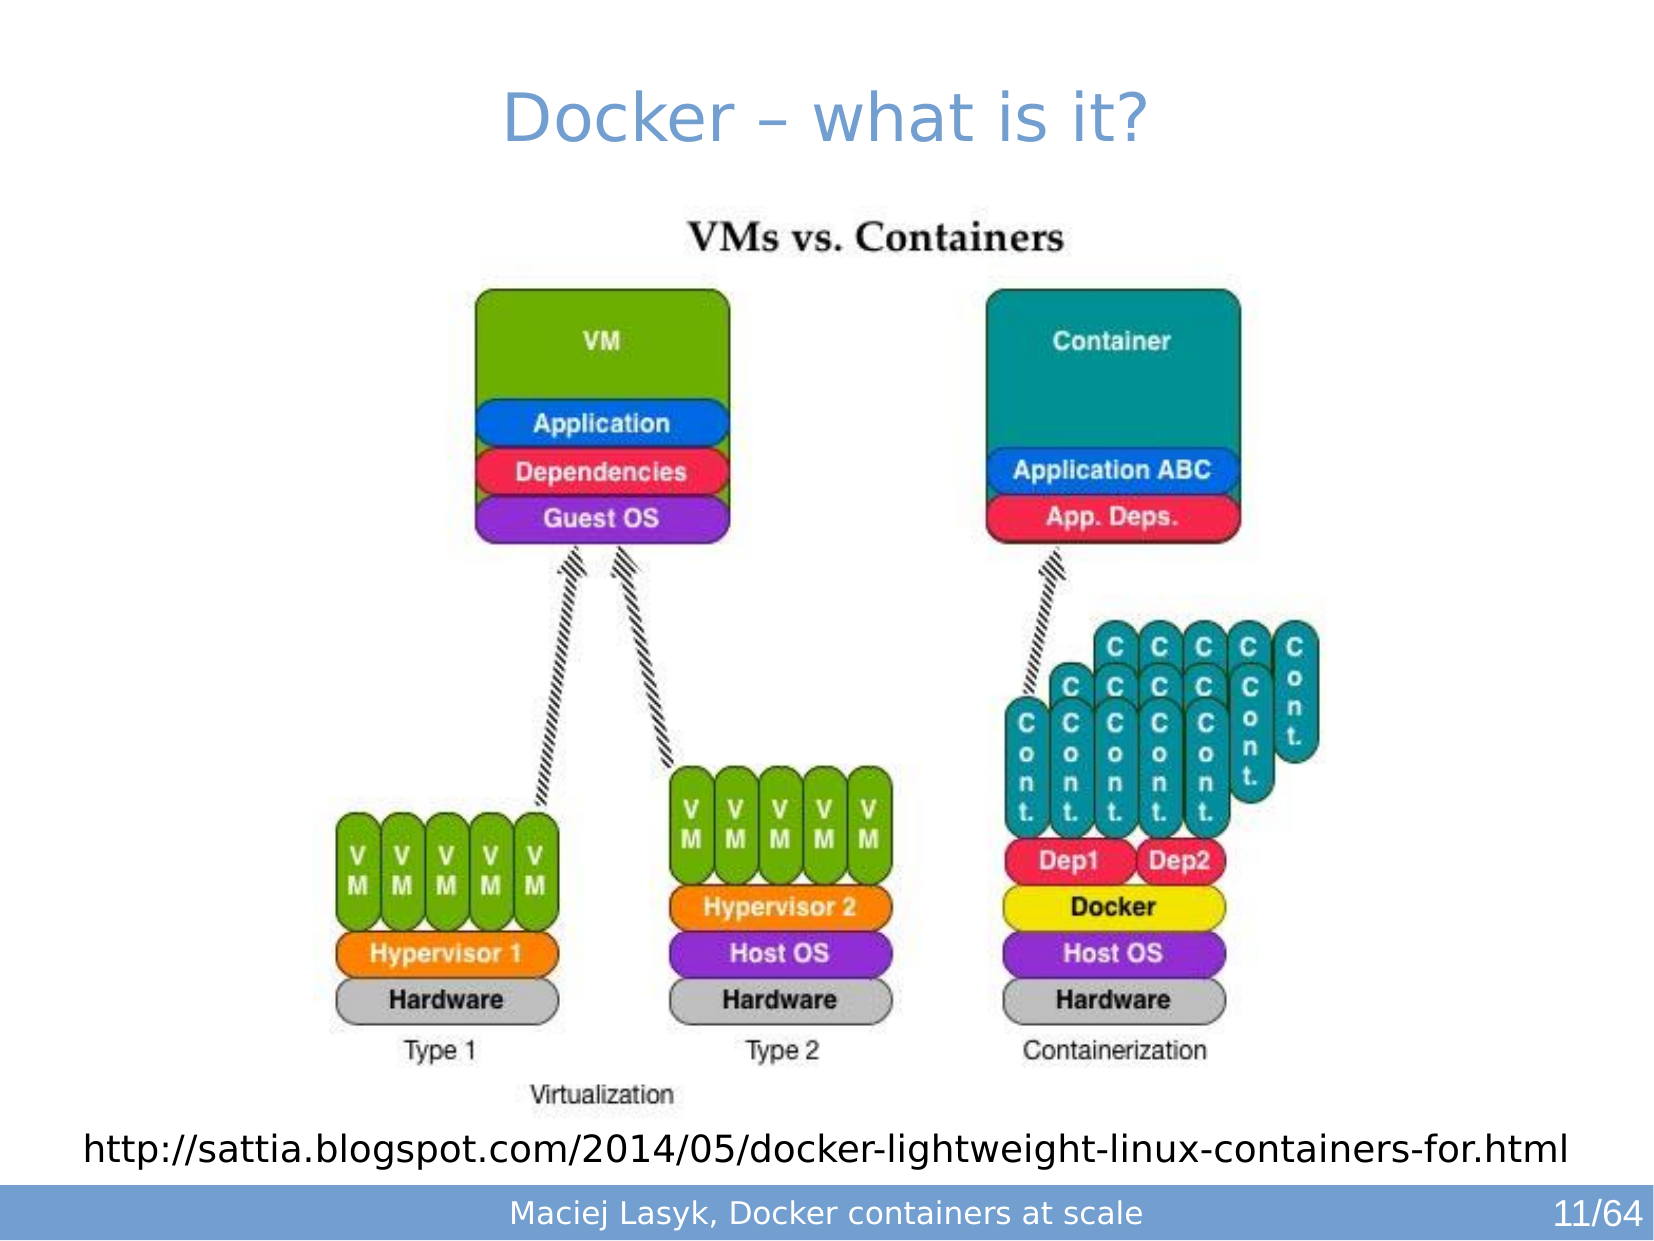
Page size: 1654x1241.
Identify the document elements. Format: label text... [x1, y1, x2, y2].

text_box [0, 1185, 1527, 1241]
text_box Maciej Lasyk, Docker containers at scale [494, 1188, 1160, 1240]
text_box Docker – what is it? [487, 72, 1167, 166]
picture [313, 190, 1341, 1120]
text_box http://sattia.blogspot.com/2014/05/docker-lightweight-linux-containers-for.html [67, 1120, 1586, 1180]
text_box 11/64 [1527, 1185, 1654, 1241]
